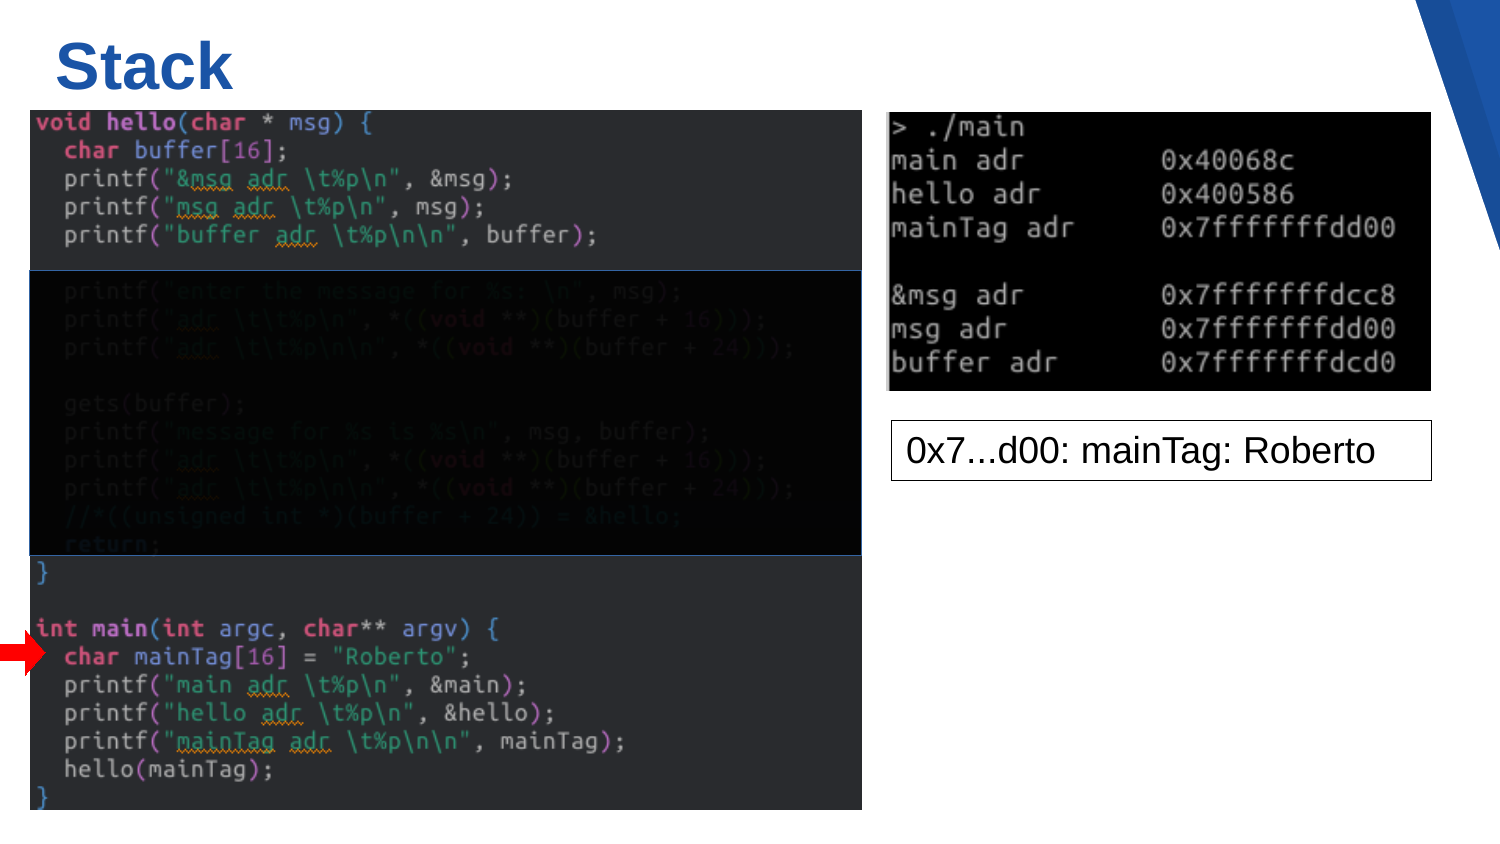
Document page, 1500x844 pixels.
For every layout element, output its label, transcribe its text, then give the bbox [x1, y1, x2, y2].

text_box 0x7...d00: mainTag: Roberto [891, 420, 1432, 481]
text_box [29, 270, 862, 556]
picture [30, 556, 862, 811]
picture [886, 112, 1431, 392]
title Stack [40, 50, 1306, 118]
picture [30, 110, 862, 270]
text_box [0, 630, 46, 676]
